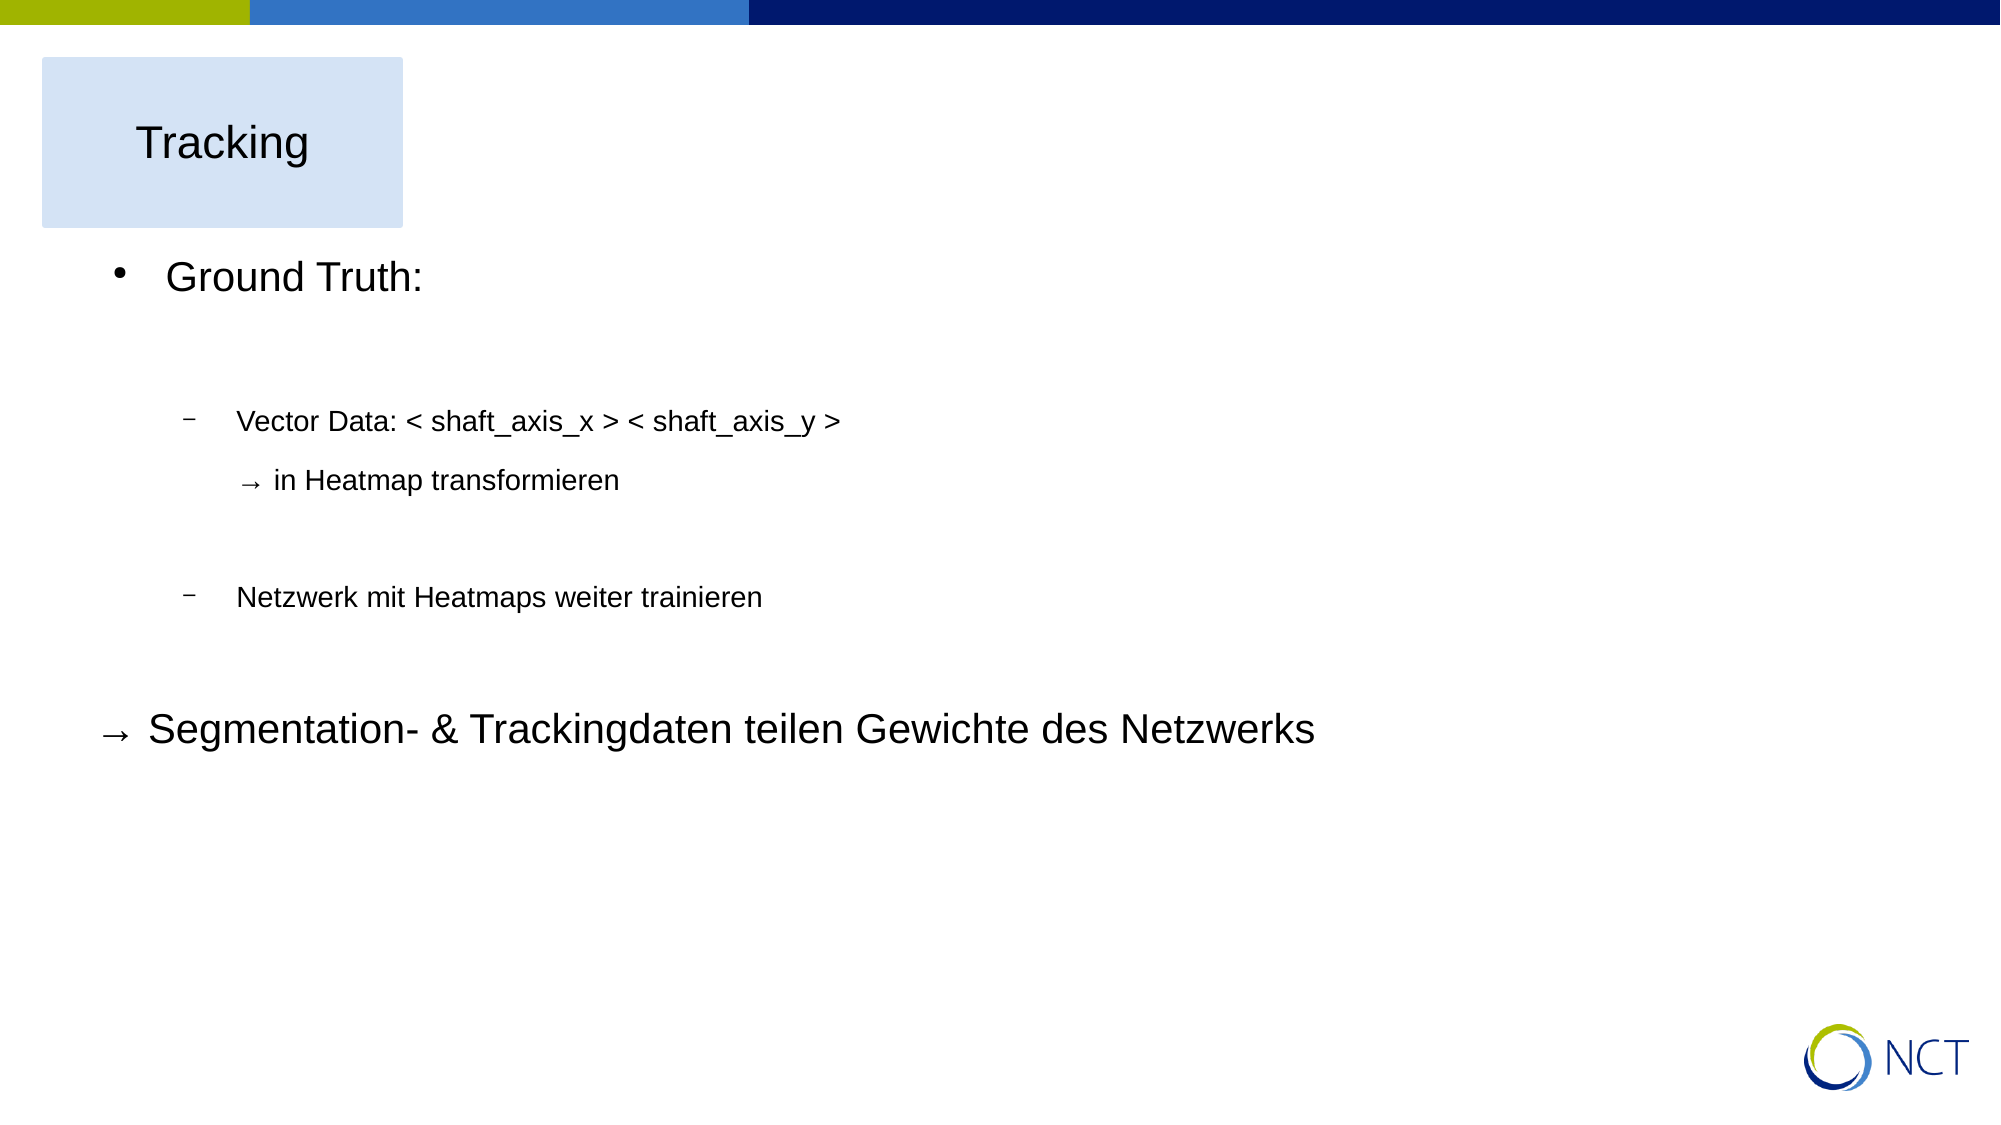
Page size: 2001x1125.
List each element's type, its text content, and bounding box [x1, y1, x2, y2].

list Ground Truth: Vector Data: < shaft_axis_x > < shaft_axis_y > → in Heatmap transformieren Netzwerk mit Heatmaps weiter trainieren → Segmentation- & Trackingdaten teilen Gewichte des Netzwerks [94, 249, 1886, 988]
text_box Tracking [44, 60, 401, 225]
picture [1804, 1024, 1969, 1091]
